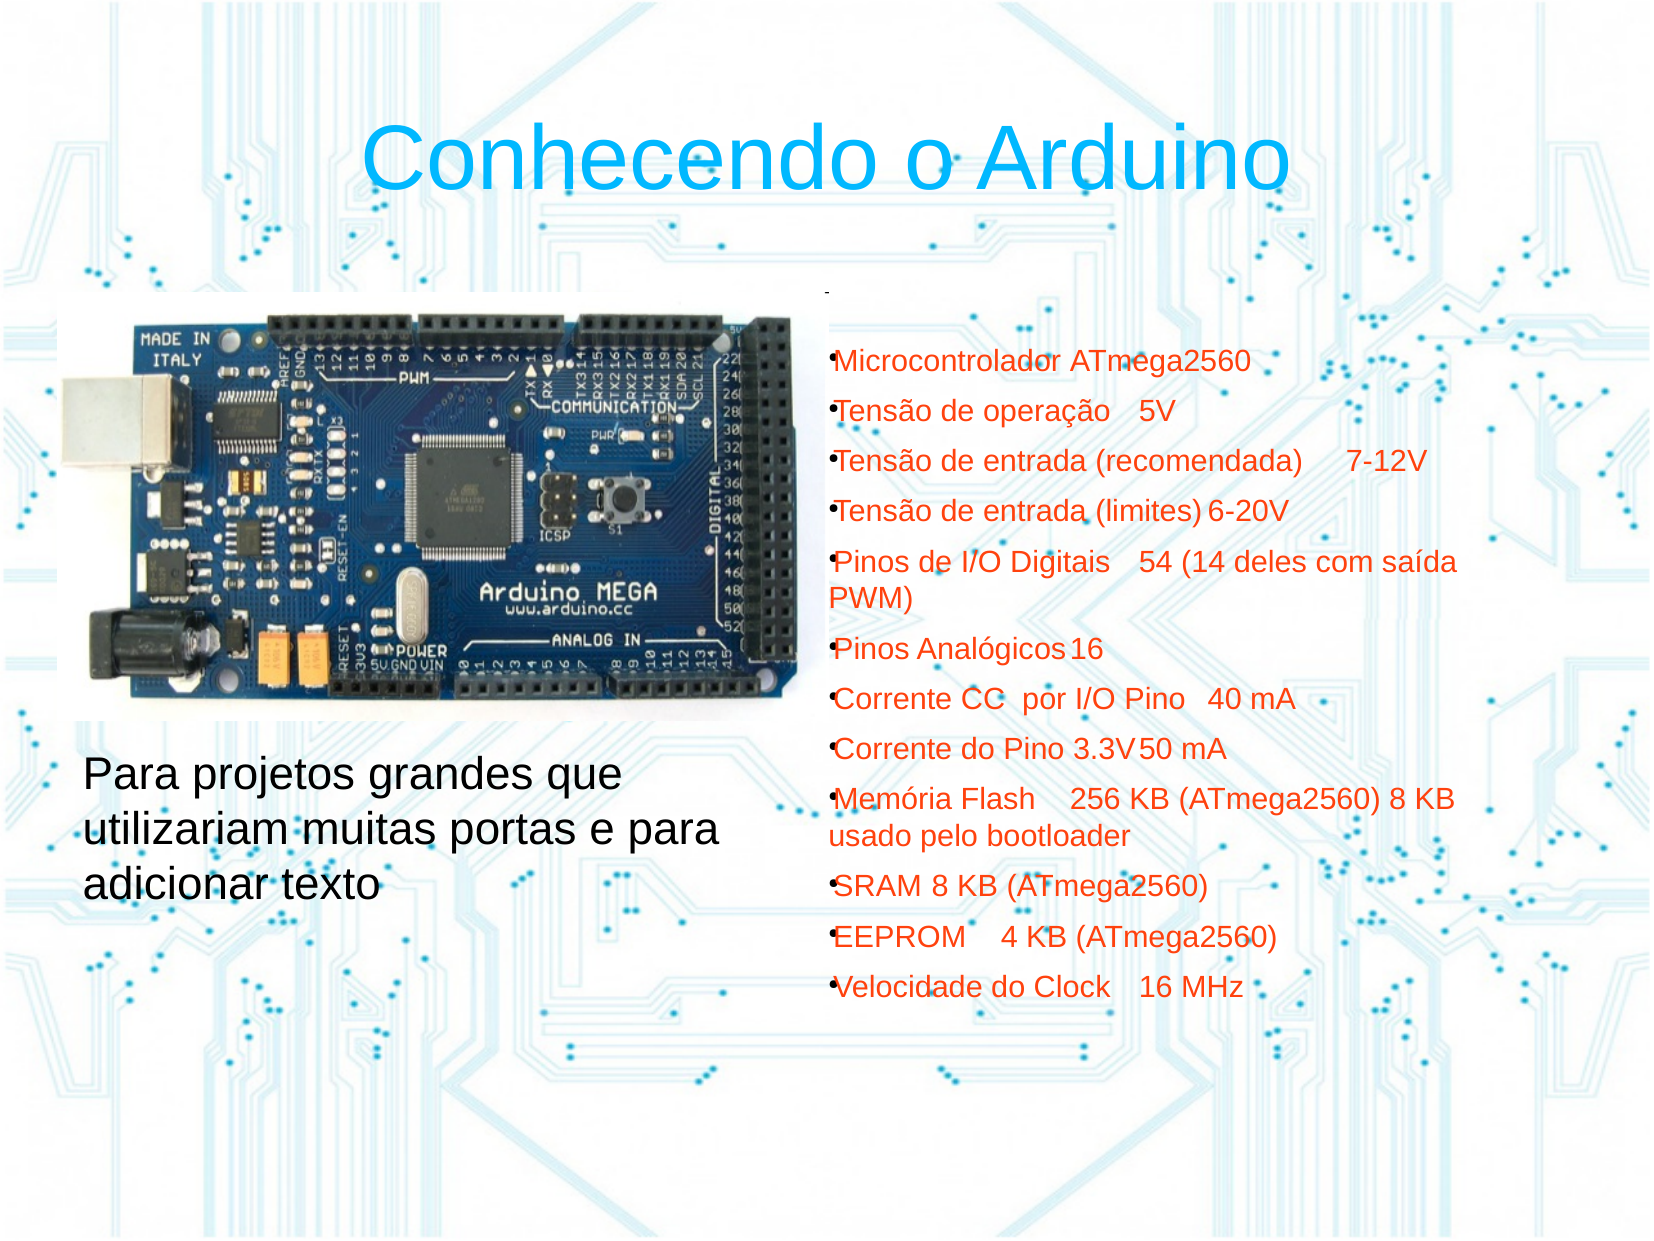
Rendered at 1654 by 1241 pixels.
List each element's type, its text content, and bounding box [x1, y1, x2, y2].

title Conhecendo o Arduino [82, 49, 1571, 257]
list Microcontrolador ATmega2560 Tensão de operação 5V Tensão de entrada (recomendada) 7-12V Tensão de entrada (limites) 6-20V Pinos de I/O Digitais 54 (14 deles com saída PWM) Pinos Analógicos 16 Corrente CC por I/O Pino 40 mA Corrente do Pino 3.3V 50 mA Memória Flash 256 KB (ATmega2560) 8 KB usado pelo bootloader SRAM 8 KB (ATmega2560) EEPROM 4 KB (ATmega2560) Velocidade do Clock 16 MHz [828, 290, 1539, 1010]
picture [57, 292, 828, 721]
list Para projetos grandes que utilizariam muitas portas e para adicionar texto [82, 744, 793, 1088]
